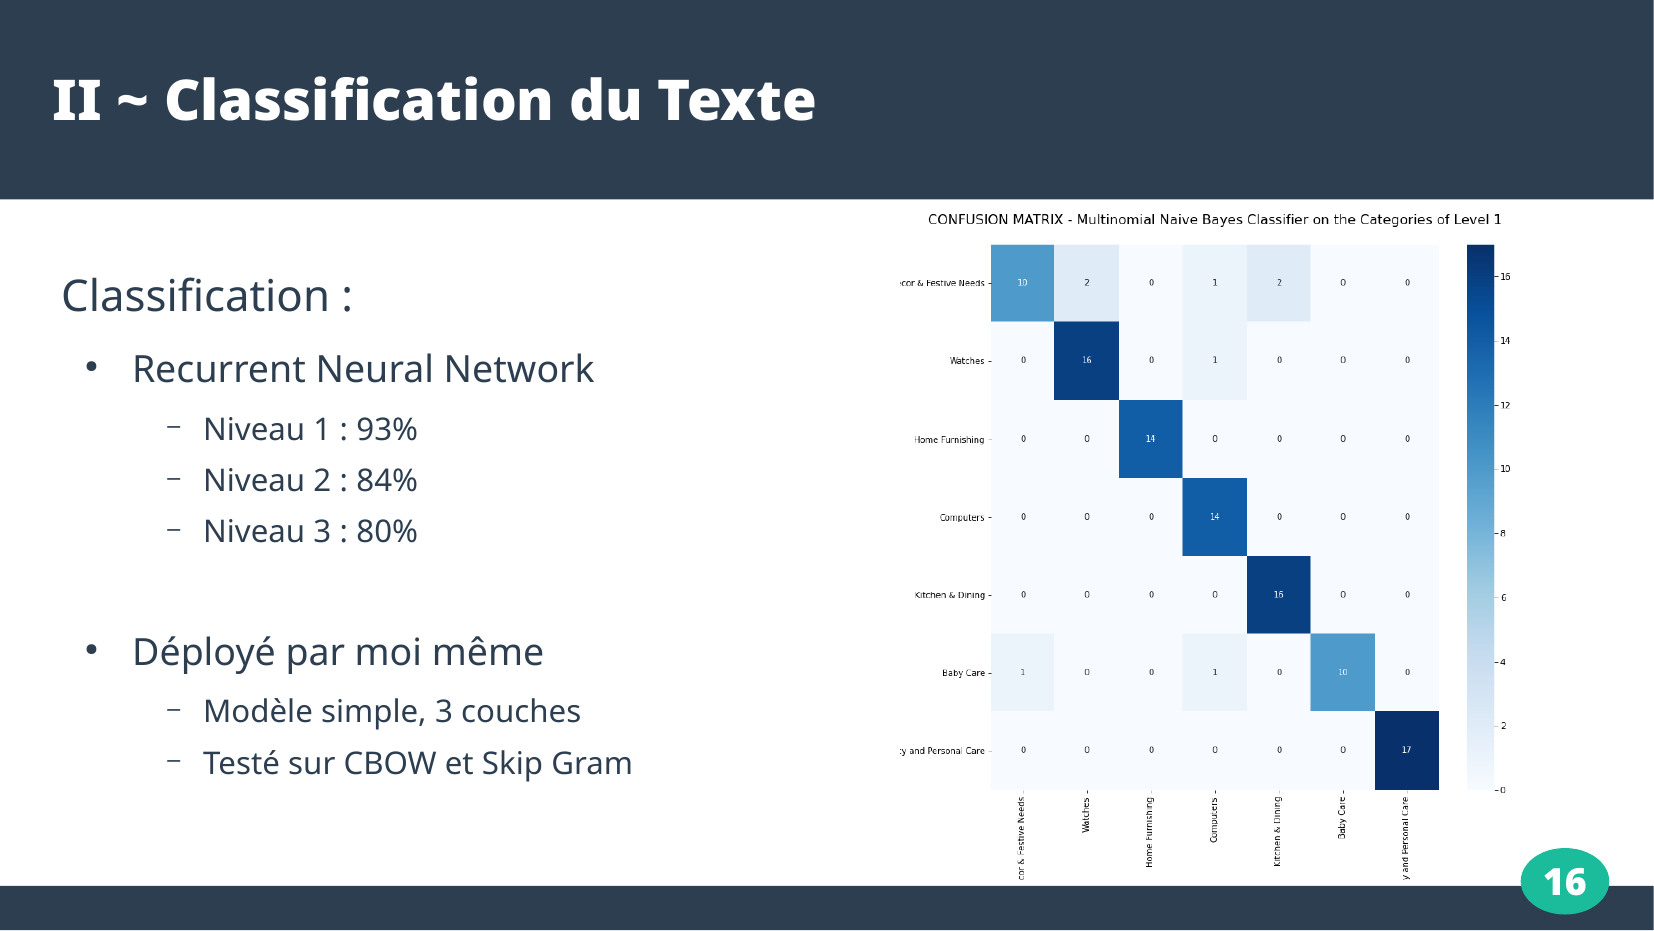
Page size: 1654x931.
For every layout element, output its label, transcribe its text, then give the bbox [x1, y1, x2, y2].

picture [900, 157, 1623, 880]
title II ~ Classification du Texte [0, 39, 1621, 158]
list Classification : Recurrent Neural Network Niveau 1 : 93% Niveau 2 : 84% Niveau 3 : 80% Déployé par moi même Modèle simple, 3 couches Testé sur CBOW et Skip Gram [0, 174, 900, 796]
